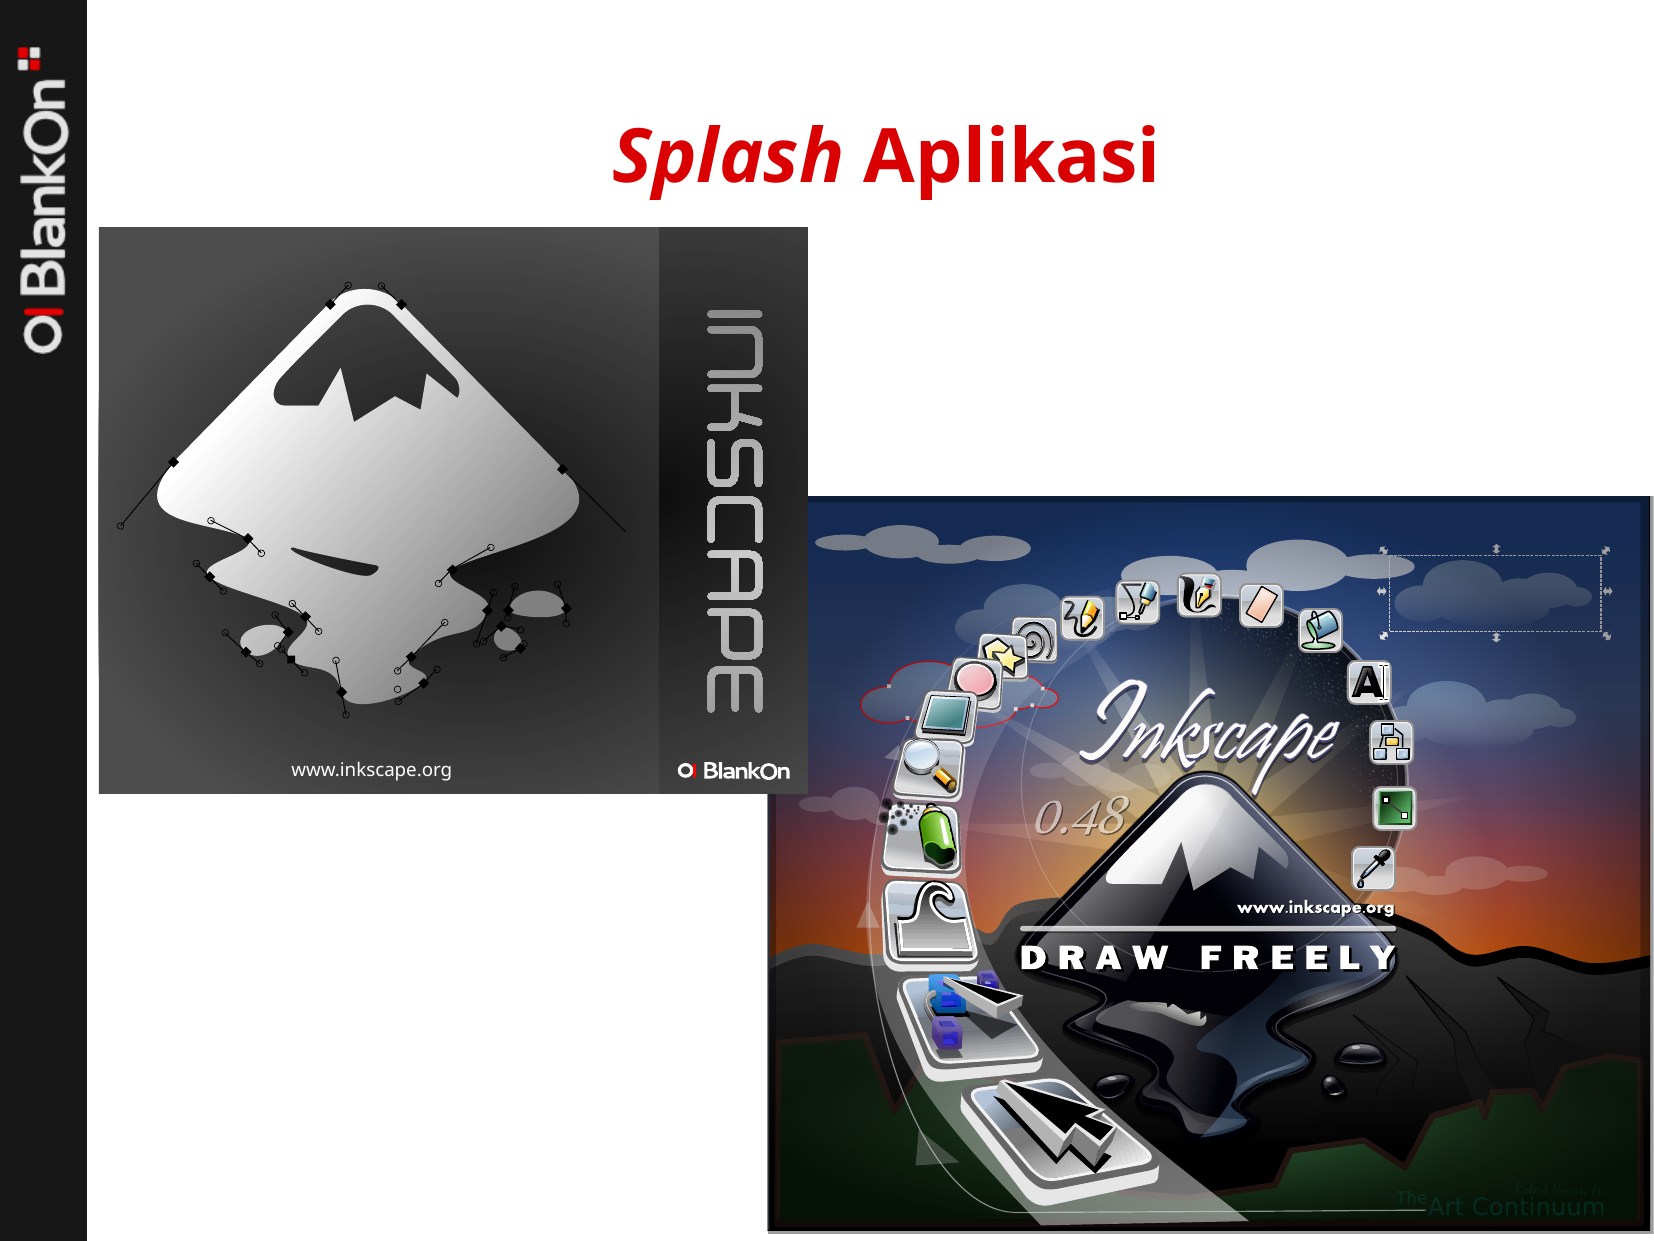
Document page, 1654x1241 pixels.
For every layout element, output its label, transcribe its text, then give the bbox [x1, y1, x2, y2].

picture [98, 227, 1654, 1234]
picture [0, 0, 87, 1241]
title Splash Aplikasi [124, 49, 1613, 257]
